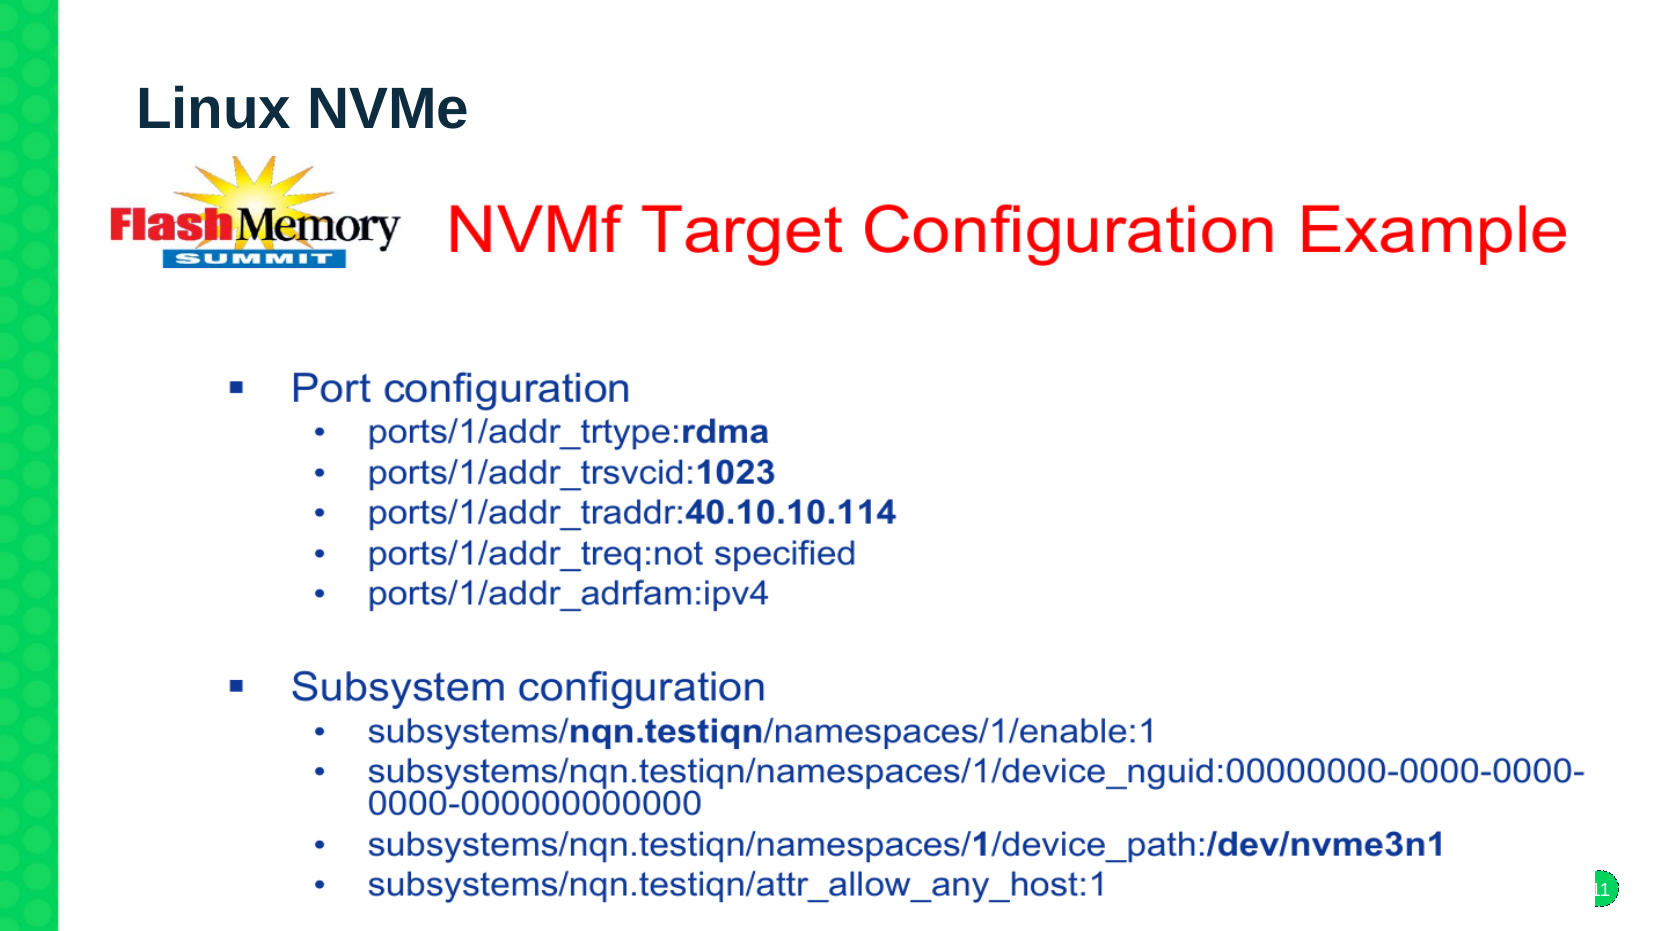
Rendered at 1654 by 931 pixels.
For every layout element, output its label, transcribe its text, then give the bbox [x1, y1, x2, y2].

picture [0, 0, 76, 931]
picture [103, 156, 1595, 915]
title Linux NVMe [121, 31, 1531, 156]
